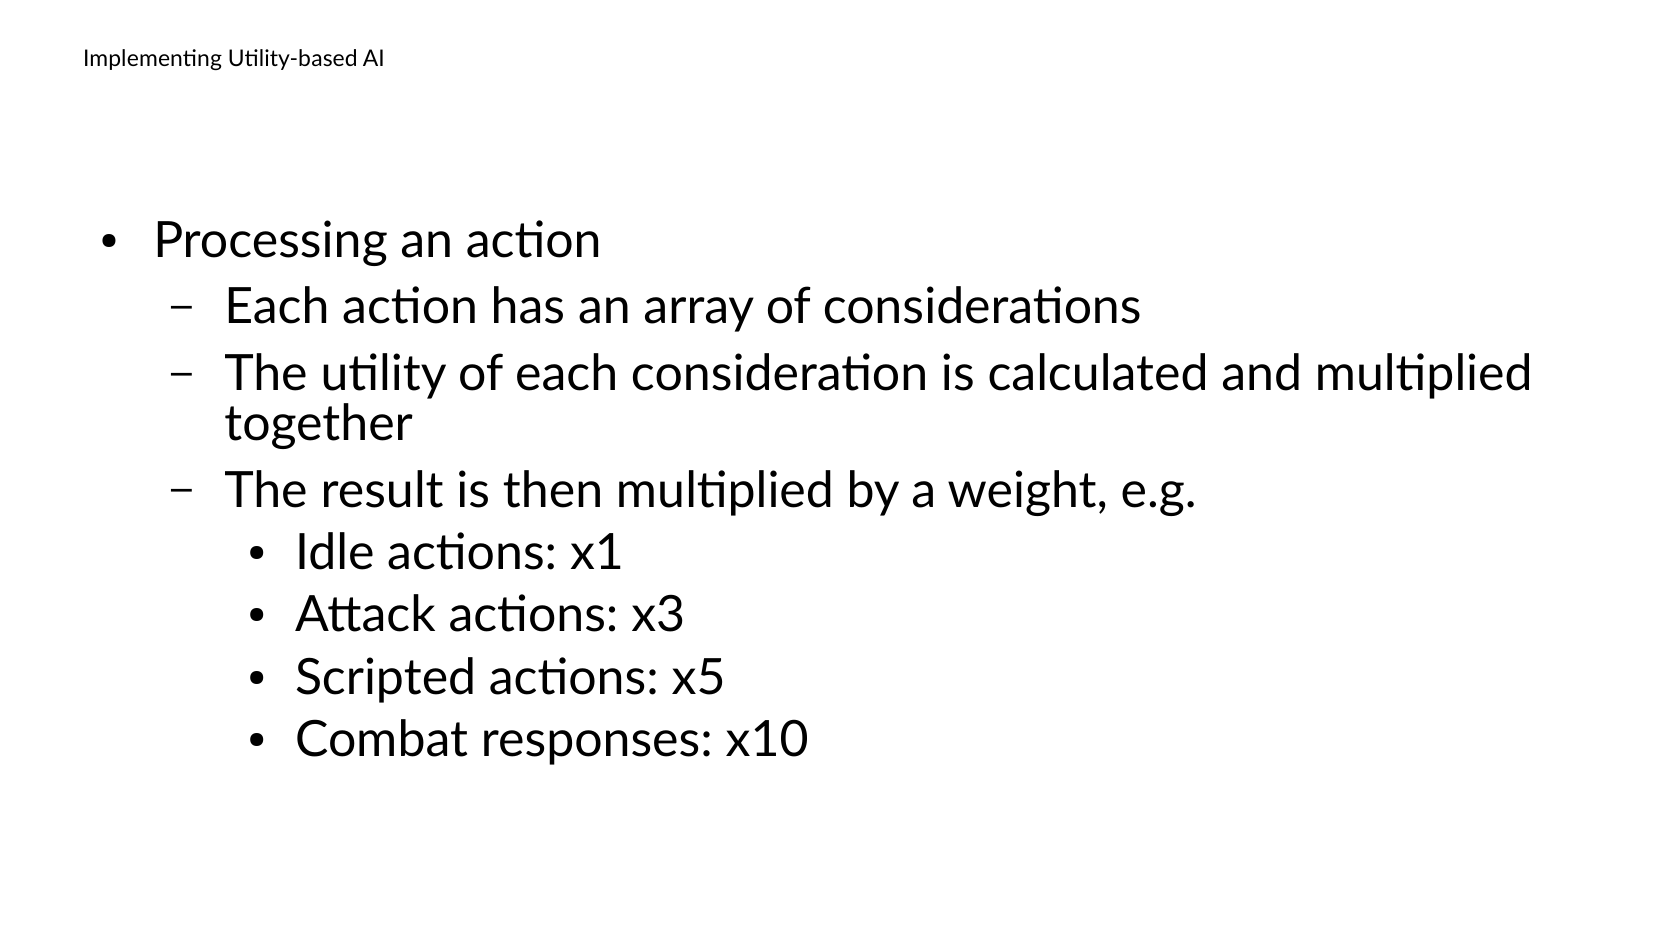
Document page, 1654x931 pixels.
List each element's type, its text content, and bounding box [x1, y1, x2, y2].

title Implementing Utility-based AI [83, 0, 1571, 119]
list Processing an action Each action has an array of considerations The utility of each consideration is calculated and multiplied together The result is then multiplied by a weight, e.g. Idle actions: x1 Attack actions: x3 Scripted actions: x5 Combat responses: x10 [82, 217, 1571, 839]
